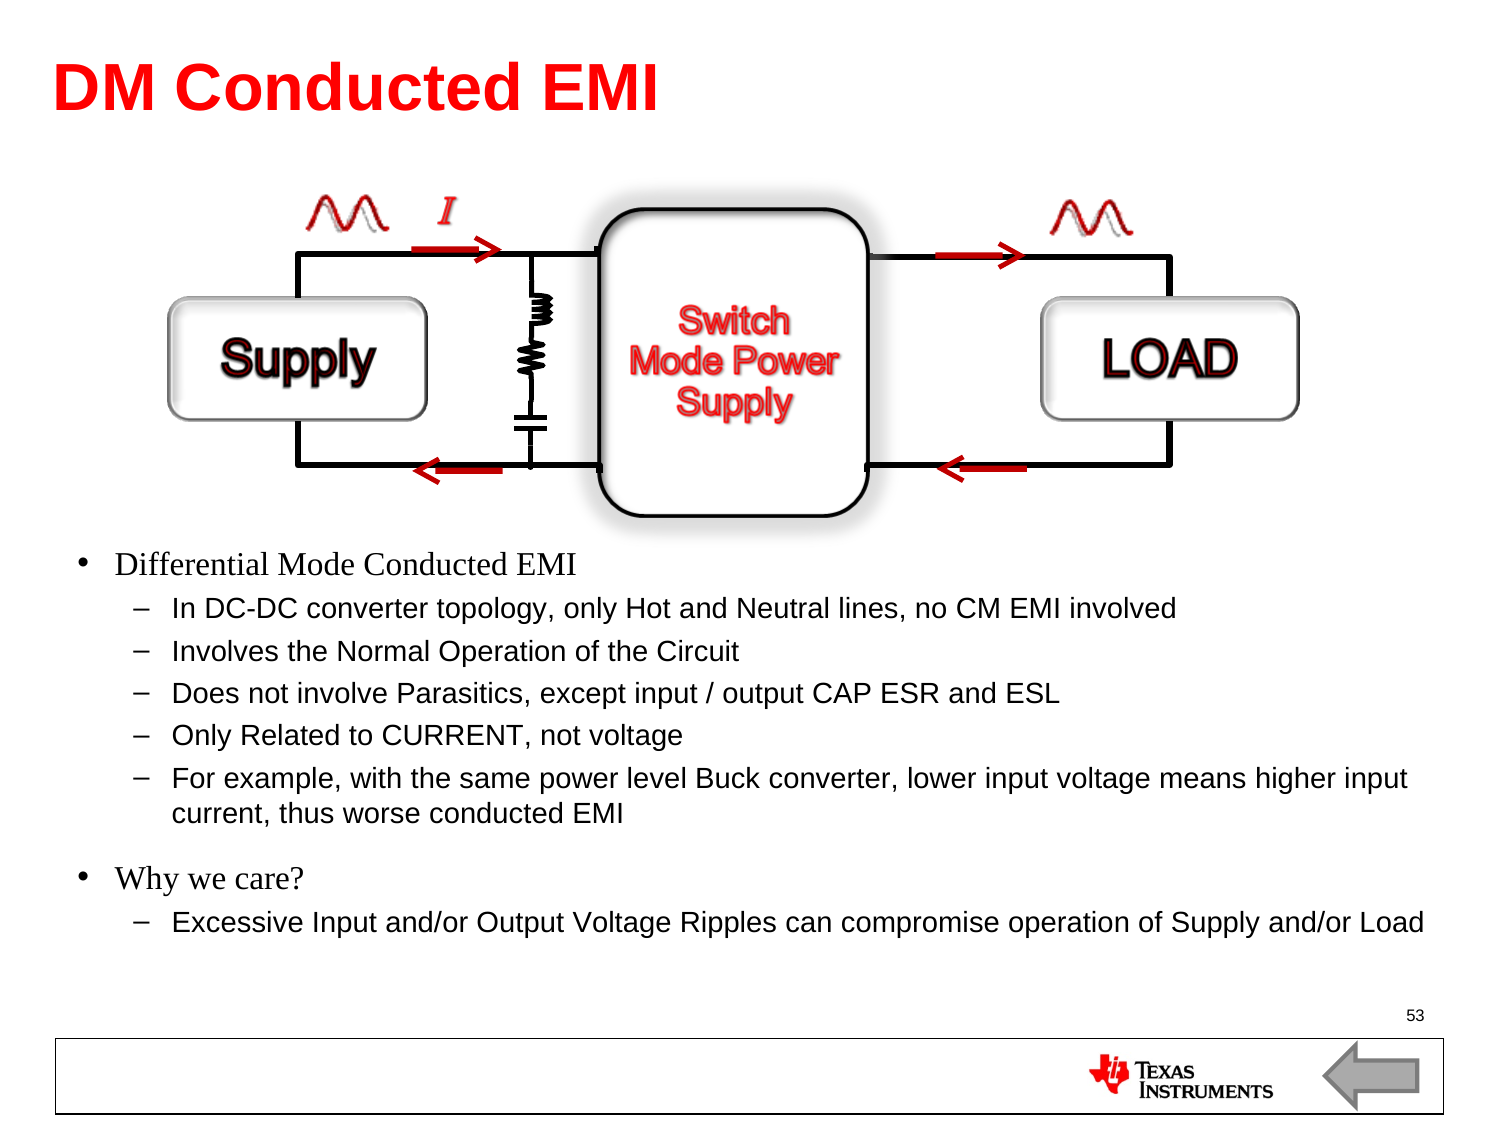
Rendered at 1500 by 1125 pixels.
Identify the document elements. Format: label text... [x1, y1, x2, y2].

title DM Conducted EMI [37, 23, 1426, 158]
picture [165, 294, 430, 424]
picture [505, 168, 909, 558]
picture [414, 172, 496, 252]
picture [1028, 187, 1154, 250]
list Differential Mode Conducted EMI In DC-DC converter topology, only Hot and Neutral lines, no CM EMI involved Involves the Normal Operation of the Circuit Does not involve Parasitics, except input / output CAP ESR and ESL Only Related to CURRENT, not voltage For example, with the same power level Buck converter, lower input voltage means higher input current, thus worse conducted EMI Why we care? Excessive Input and/or Output Voltage Ripples can compromise operation of Supply and/or Load [62, 534, 1457, 1045]
text_box [1324, 1045, 1418, 1107]
picture [284, 182, 410, 246]
picture [1087, 1052, 1274, 1099]
text_box <numero> [1089, 997, 1440, 1031]
picture [1038, 294, 1302, 424]
